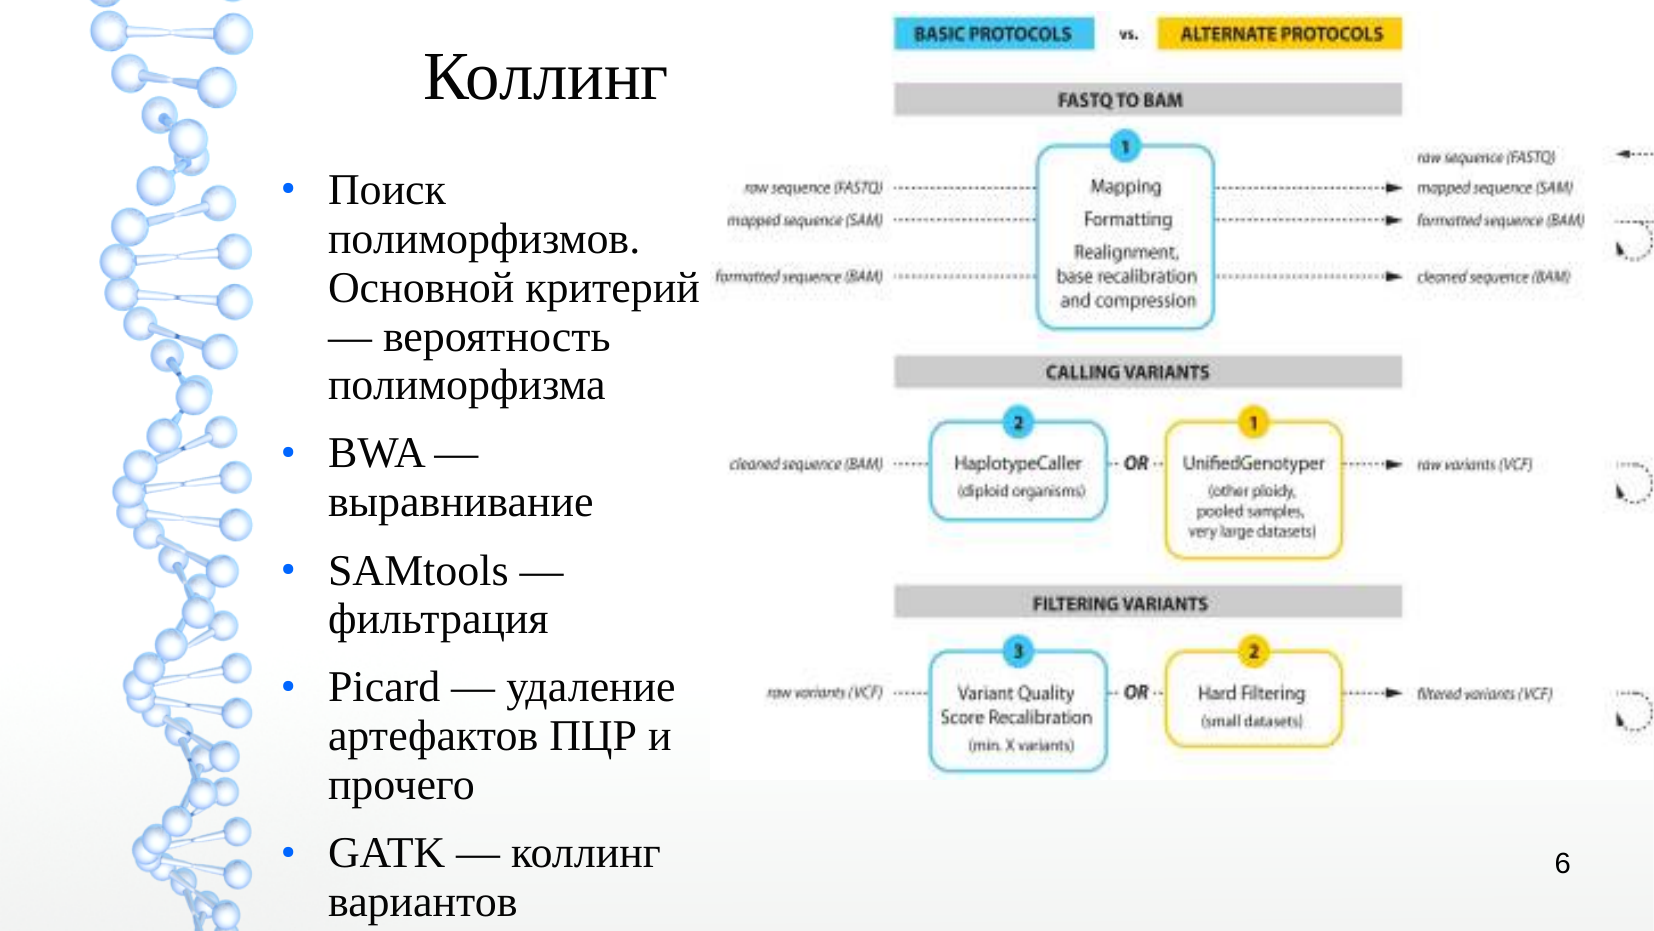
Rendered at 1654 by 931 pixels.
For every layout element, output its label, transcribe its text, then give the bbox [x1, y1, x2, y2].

title Коллинг [0, 0, 1093, 154]
list Поиск полиморфизмов. Основной критерий — вероятность полиморфизма BWA — выравнивание SAMtools — фильтрация Picard — удаление артефактов ПЦР и прочего GATK — коллинг вариантов [265, 165, 721, 931]
picture [0, 0, 1654, 931]
